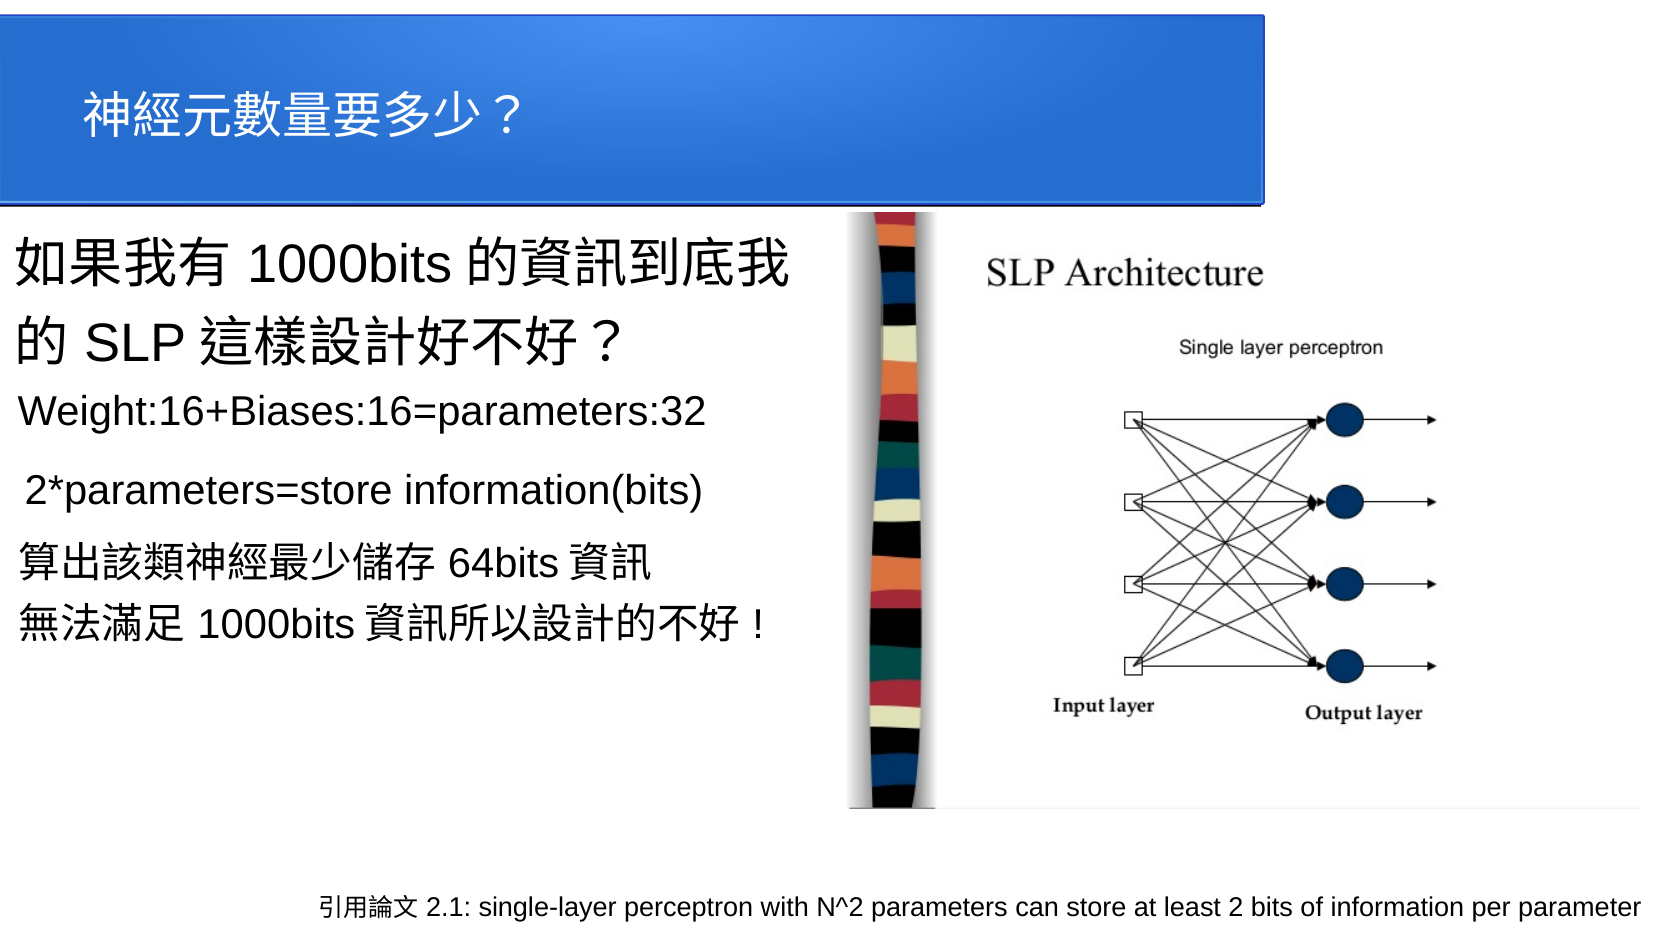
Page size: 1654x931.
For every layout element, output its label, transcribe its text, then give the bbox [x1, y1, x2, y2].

picture [846, 212, 1642, 810]
text_box 如果我有1000bits的資訊到底我的SLP這樣設計好不好？ [0, 212, 839, 394]
list Weight:16+Biases:16=parameters:32 [17, 218, 846, 758]
title 神經元數量要多少？ [82, 35, 1235, 189]
text_box 引用論文2.1: single-layer perceptron with N^2 parameters can store at least 2 bits of information per parameter [304, 879, 1654, 928]
text_box 2*parameters=store information(bits) [9, 458, 719, 521]
text_box 算出該類神經最少儲存64bits資訊 無法滿足1000bits資訊所以設計的不好! [3, 521, 777, 766]
